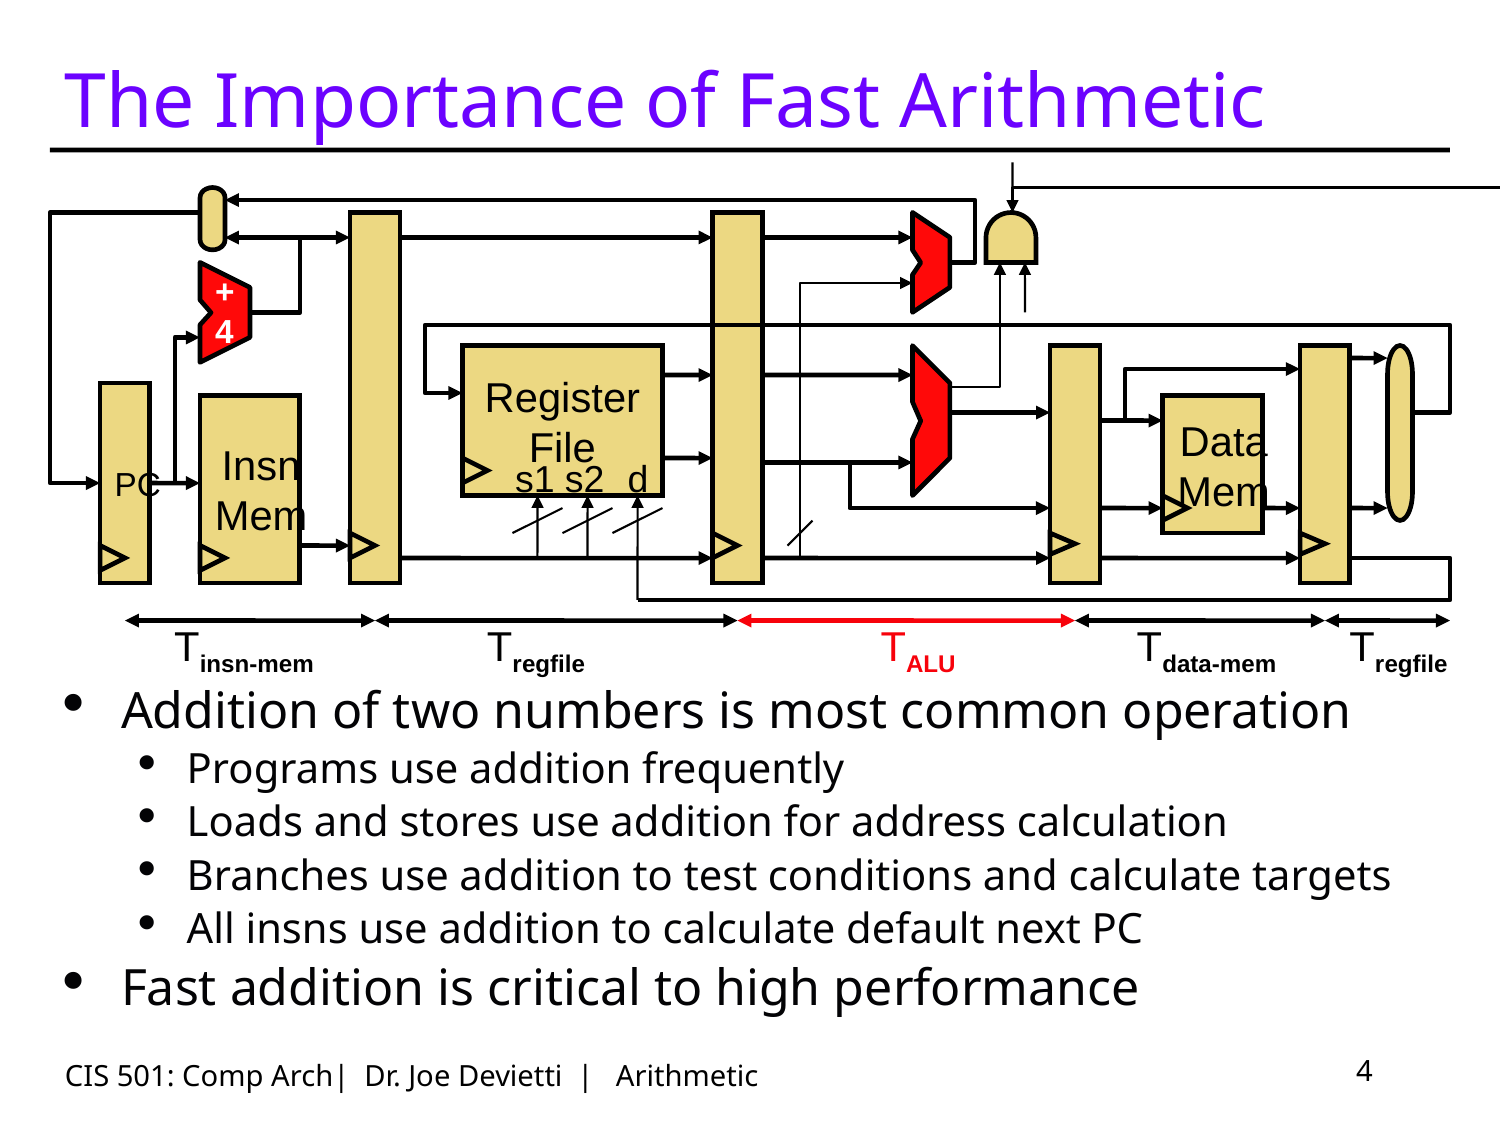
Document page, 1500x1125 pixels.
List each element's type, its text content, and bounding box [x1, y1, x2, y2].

text_box <number> [1074, 1063, 1388, 1100]
text_box [199, 338, 209, 363]
text_box Addition of two numbers is most common operation Programs use addition frequently Loads and stores use addition for address calculation Branches use addition to test conditions and calculate targets All insns use addition to calculate default next PC Fast addition is critical to high performance [49, 677, 1450, 1063]
text_box [712, 212, 763, 323]
text_box Register File [462, 345, 663, 496]
text_box [1049, 345, 1100, 583]
text_box CIS 501: Comp Arch| Dr. Joe Devietti | Arithmetic [49, 1063, 988, 1100]
text_box s1 [500, 447, 550, 508]
text_box [200, 545, 226, 571]
text_box [353, 538, 368, 553]
text_box The Importance of Fast Arithmetic [49, 37, 1363, 150]
text_box TALU [865, 612, 971, 684]
text_box PC [141, 475, 150, 494]
text_box + 4 [200, 262, 250, 358]
text_box [349, 212, 400, 583]
text_box Insn Mem [199, 395, 300, 583]
text_box PC [103, 551, 117, 565]
text_box [712, 327, 763, 583]
text_box [912, 212, 950, 313]
text_box Tinsn-mem [159, 612, 329, 684]
text_box [1053, 538, 1067, 550]
text_box Tdata-mem [1121, 612, 1292, 684]
text_box [200, 187, 226, 250]
text_box [715, 538, 731, 553]
text_box [912, 345, 950, 496]
text_box s2 [550, 447, 612, 508]
text_box Tregfile [1334, 612, 1463, 684]
text_box Tregfile [472, 612, 601, 684]
text_box Data Mem [1162, 395, 1263, 533]
text_box d [612, 447, 664, 508]
text_box Data Mem [1165, 500, 1180, 516]
text_box [1387, 345, 1413, 521]
text_box [1299, 345, 1350, 583]
text_box [985, 212, 1036, 263]
text_box PC [99, 383, 150, 583]
text_box [1303, 538, 1317, 550]
